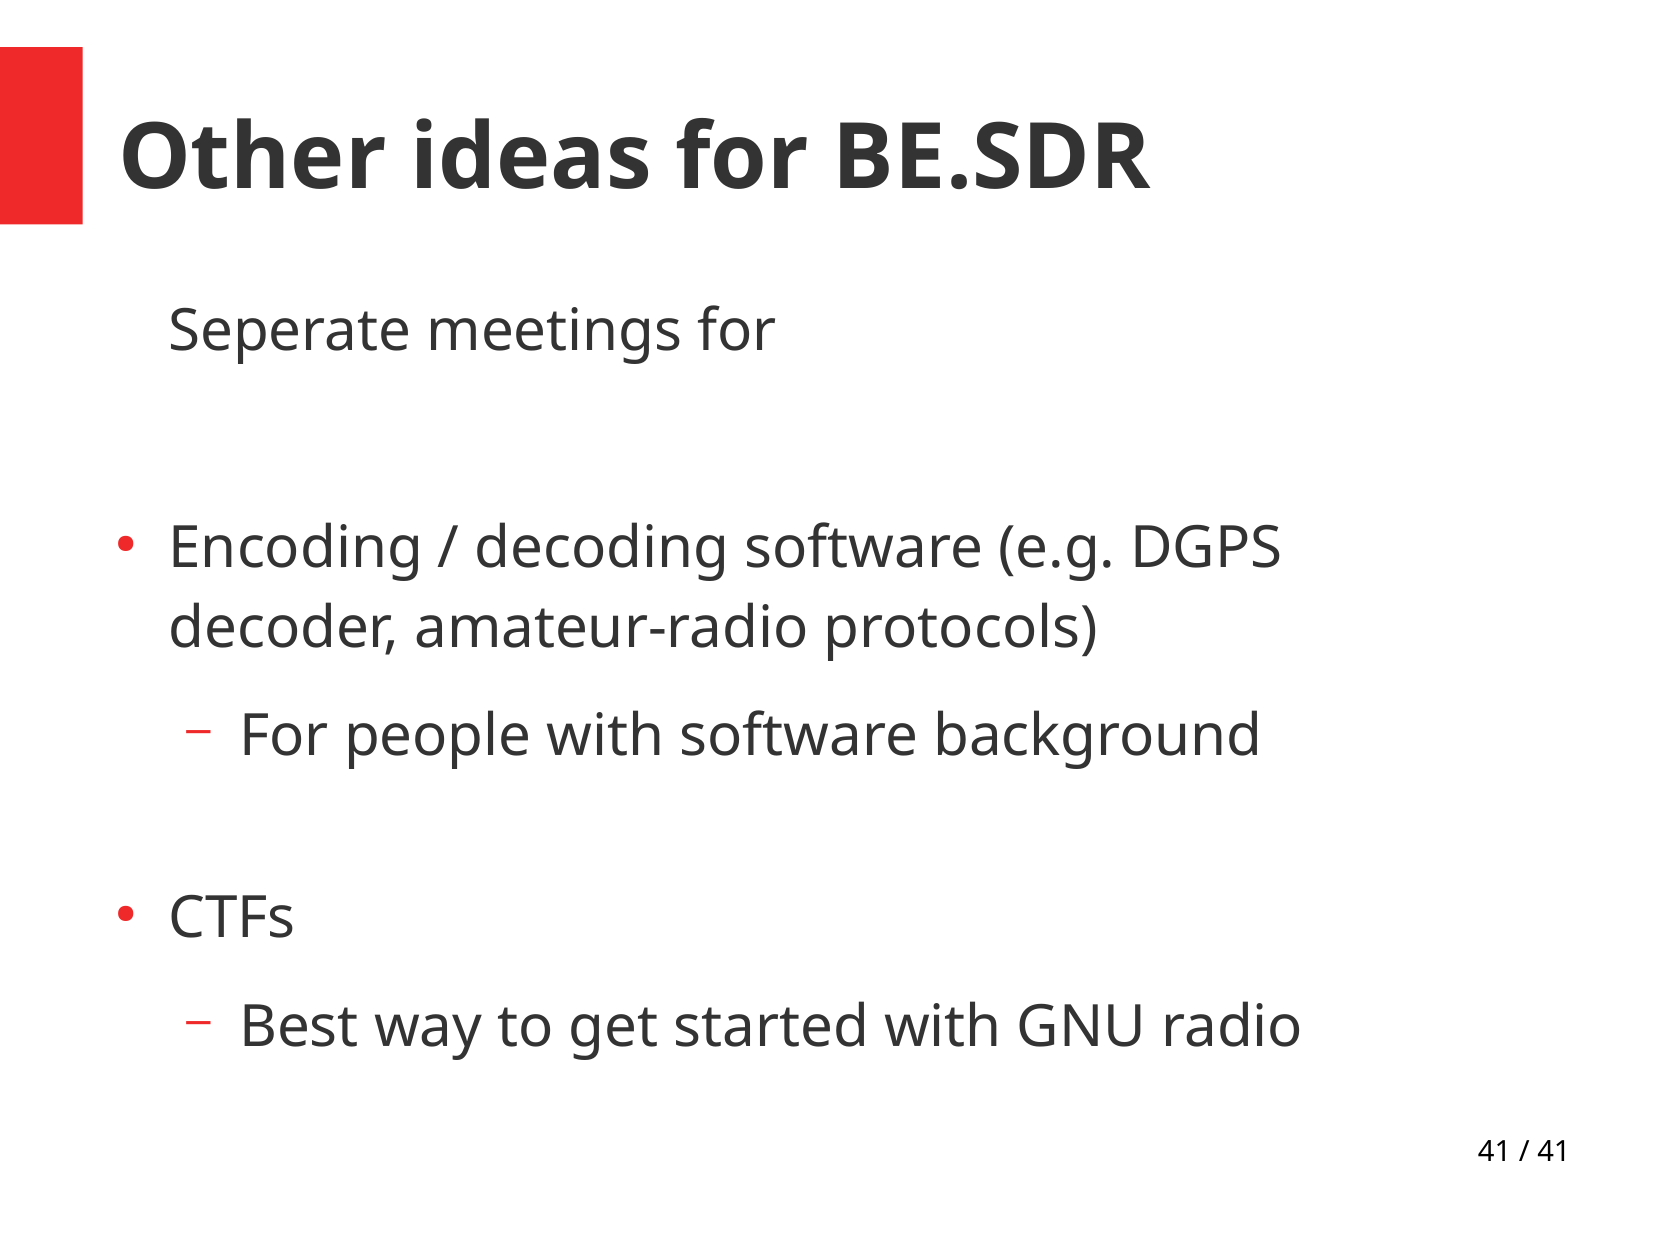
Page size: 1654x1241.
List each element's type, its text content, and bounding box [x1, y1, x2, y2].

text_box [813, 603, 849, 642]
title Other ideas for BE.SDR [118, 49, 1571, 257]
list Seperate meetings for Encoding / decoding software (e.g. DGPS decoder, amateur-radio protocols) For people with software background CTFs Best way to get started with GNU radio [97, 288, 1516, 1114]
